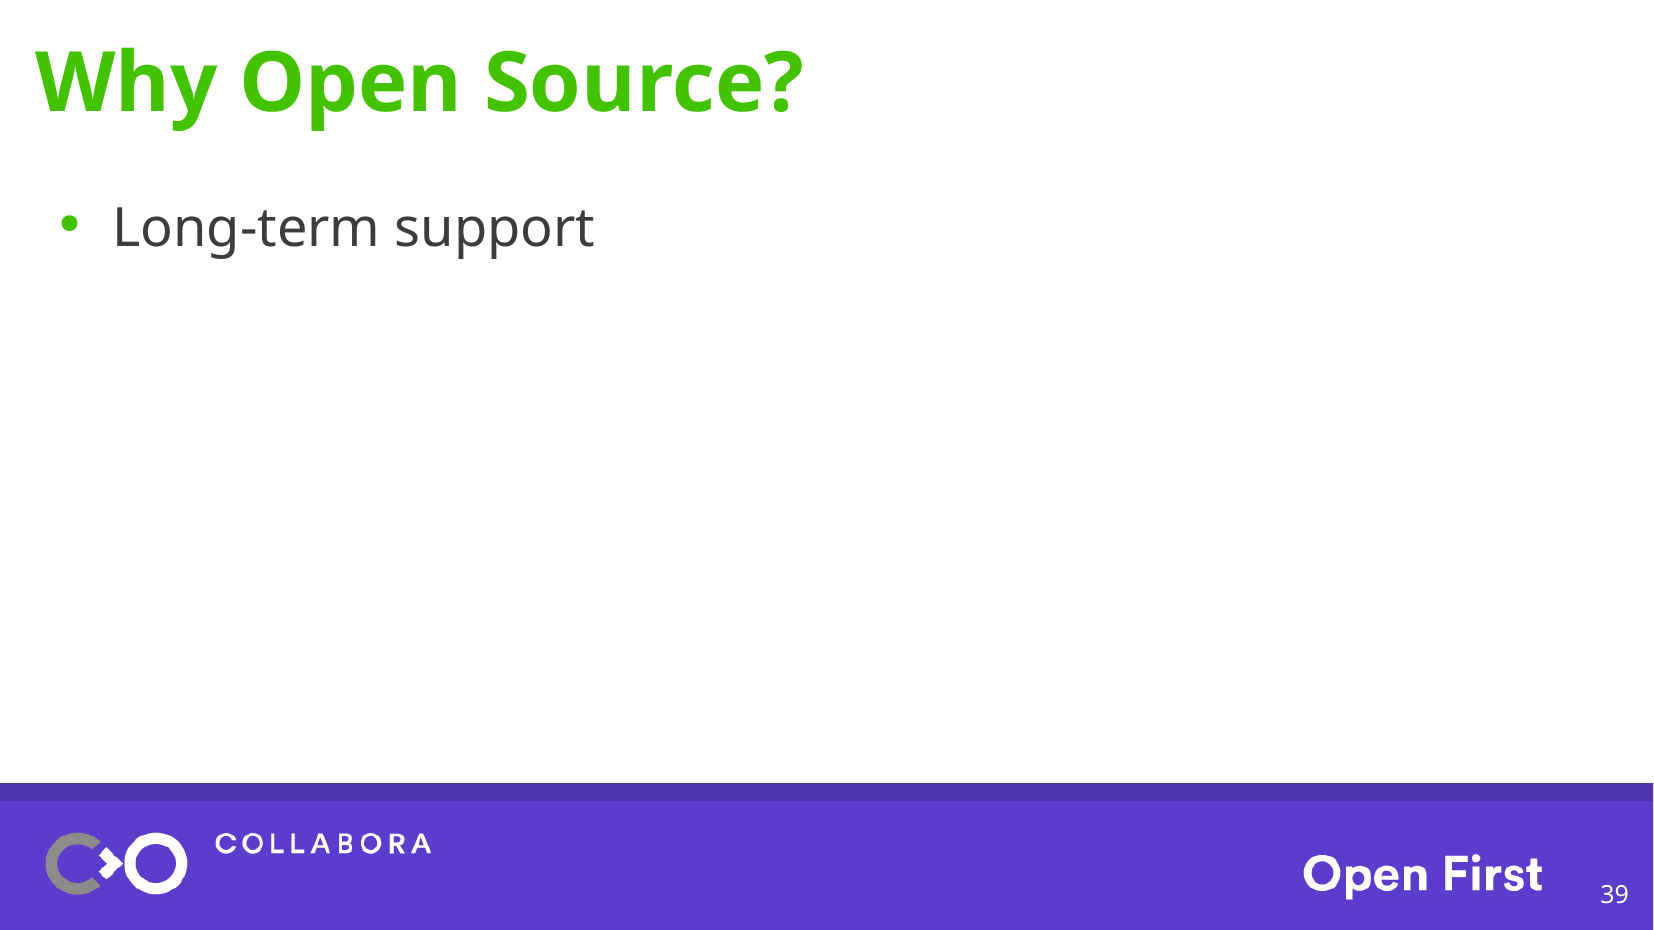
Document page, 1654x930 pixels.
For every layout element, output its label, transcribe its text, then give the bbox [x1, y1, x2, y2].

picture [0, 0, 1654, 930]
title Why Open Source? [35, 28, 1608, 192]
list Long-term support [41, 160, 1613, 804]
